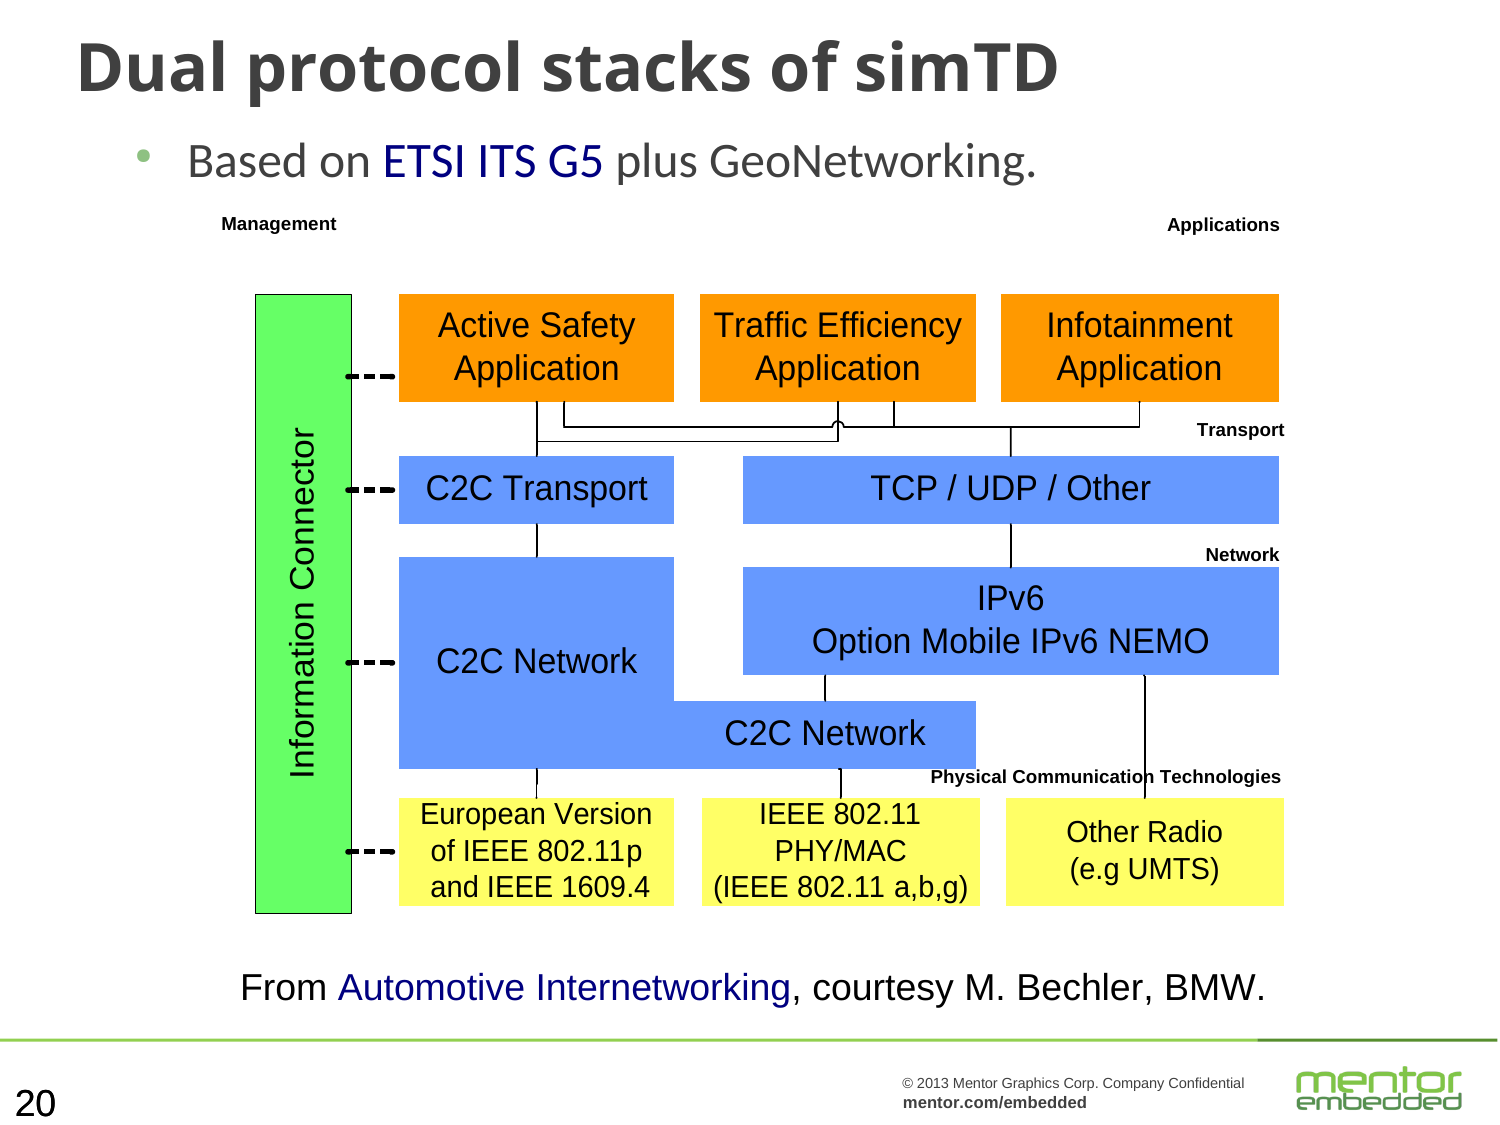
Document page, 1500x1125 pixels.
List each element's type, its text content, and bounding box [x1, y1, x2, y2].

title Dual protocol stacks of simTD [0, 0, 1500, 113]
text_box Network [395, 532, 1306, 750]
text_box Management [179, 196, 378, 937]
text_box Based on ETSI ITS G5 plus GeoNetworking. [42, 120, 1458, 196]
chart [376, 290, 1288, 917]
text_box Transport [395, 412, 1306, 527]
text_box Applications [395, 196, 1306, 404]
text_box From Automotive Internetworking, courtesy M. Bechler, BMW. [225, 960, 1275, 1017]
text_box [112, 145, 214, 211]
picture [1292, 1062, 1464, 1114]
text_box Physical Communication Technologies [395, 755, 1306, 936]
